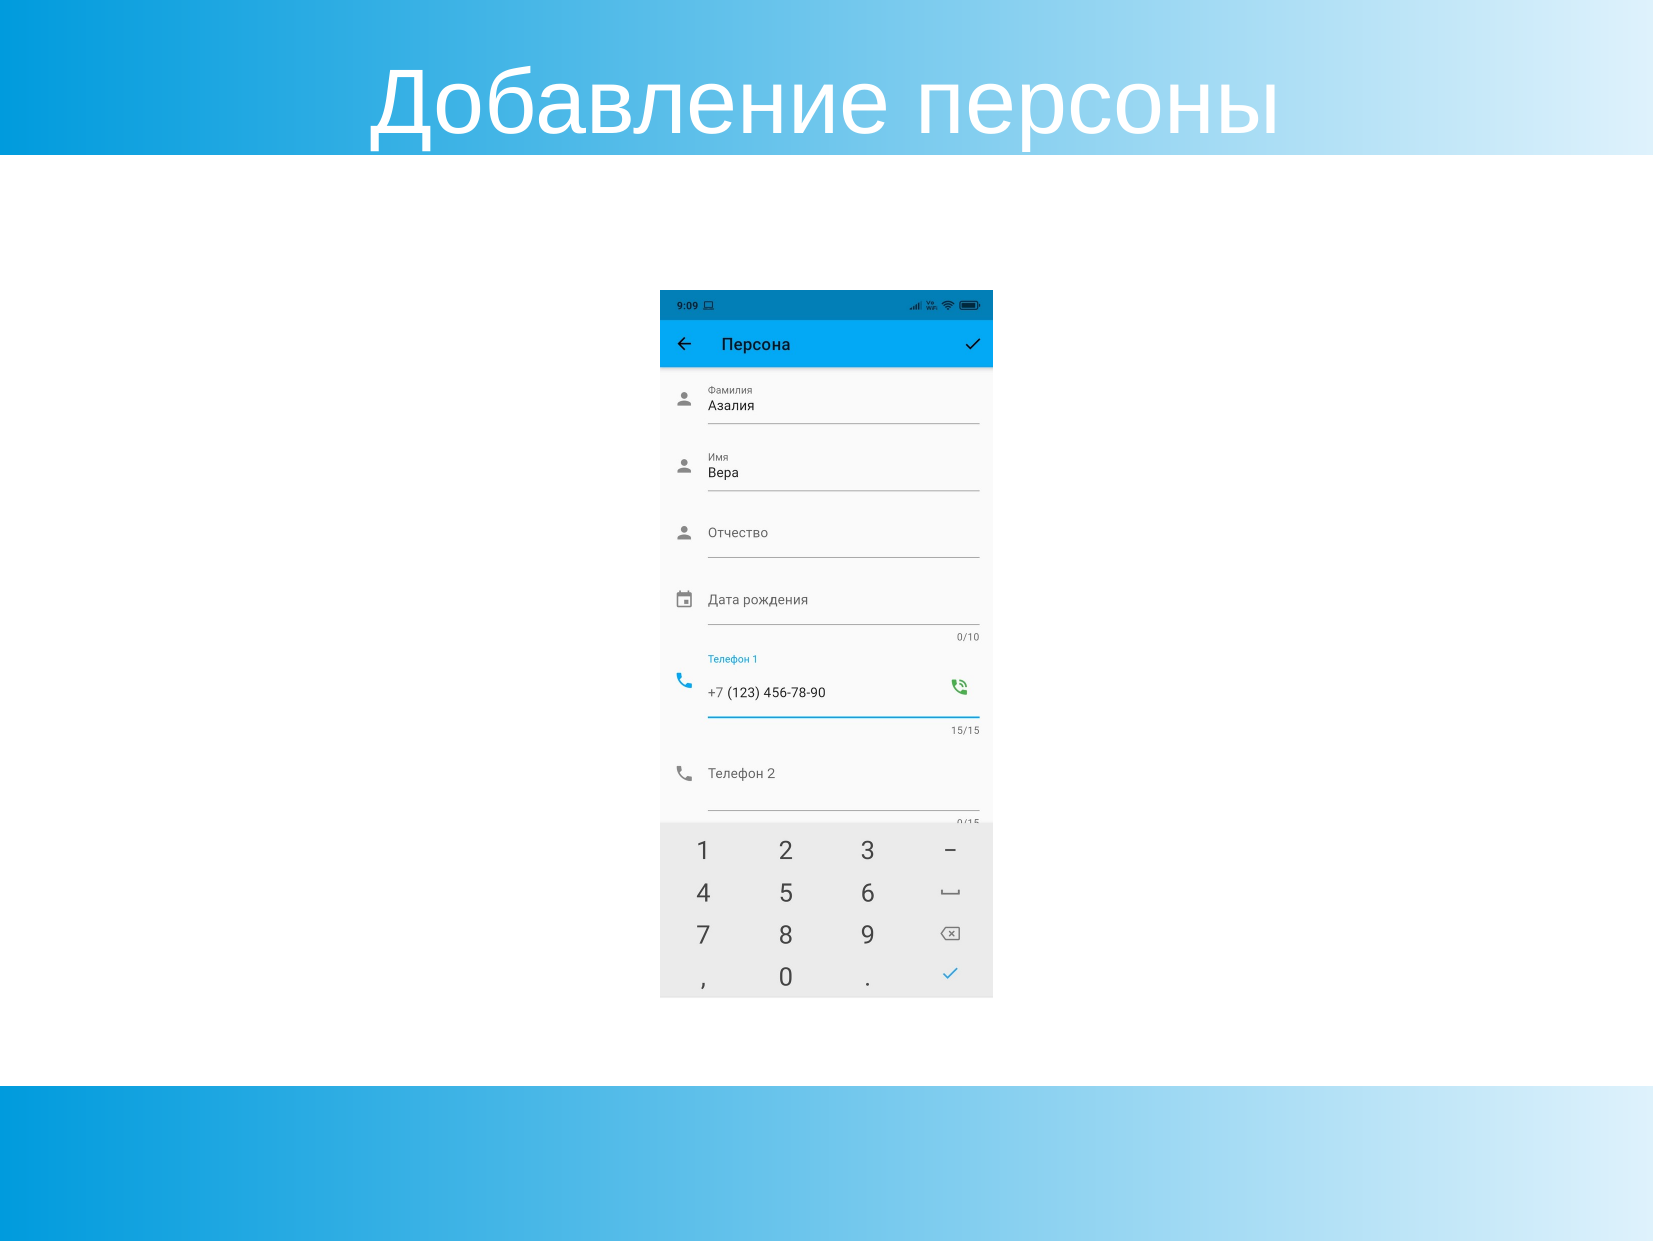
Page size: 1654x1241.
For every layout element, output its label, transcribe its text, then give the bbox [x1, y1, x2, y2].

picture [660, 368, 993, 1010]
title Добавление персоны [82, 49, 1571, 155]
picture [735, 341, 744, 350]
picture [679, 341, 690, 349]
